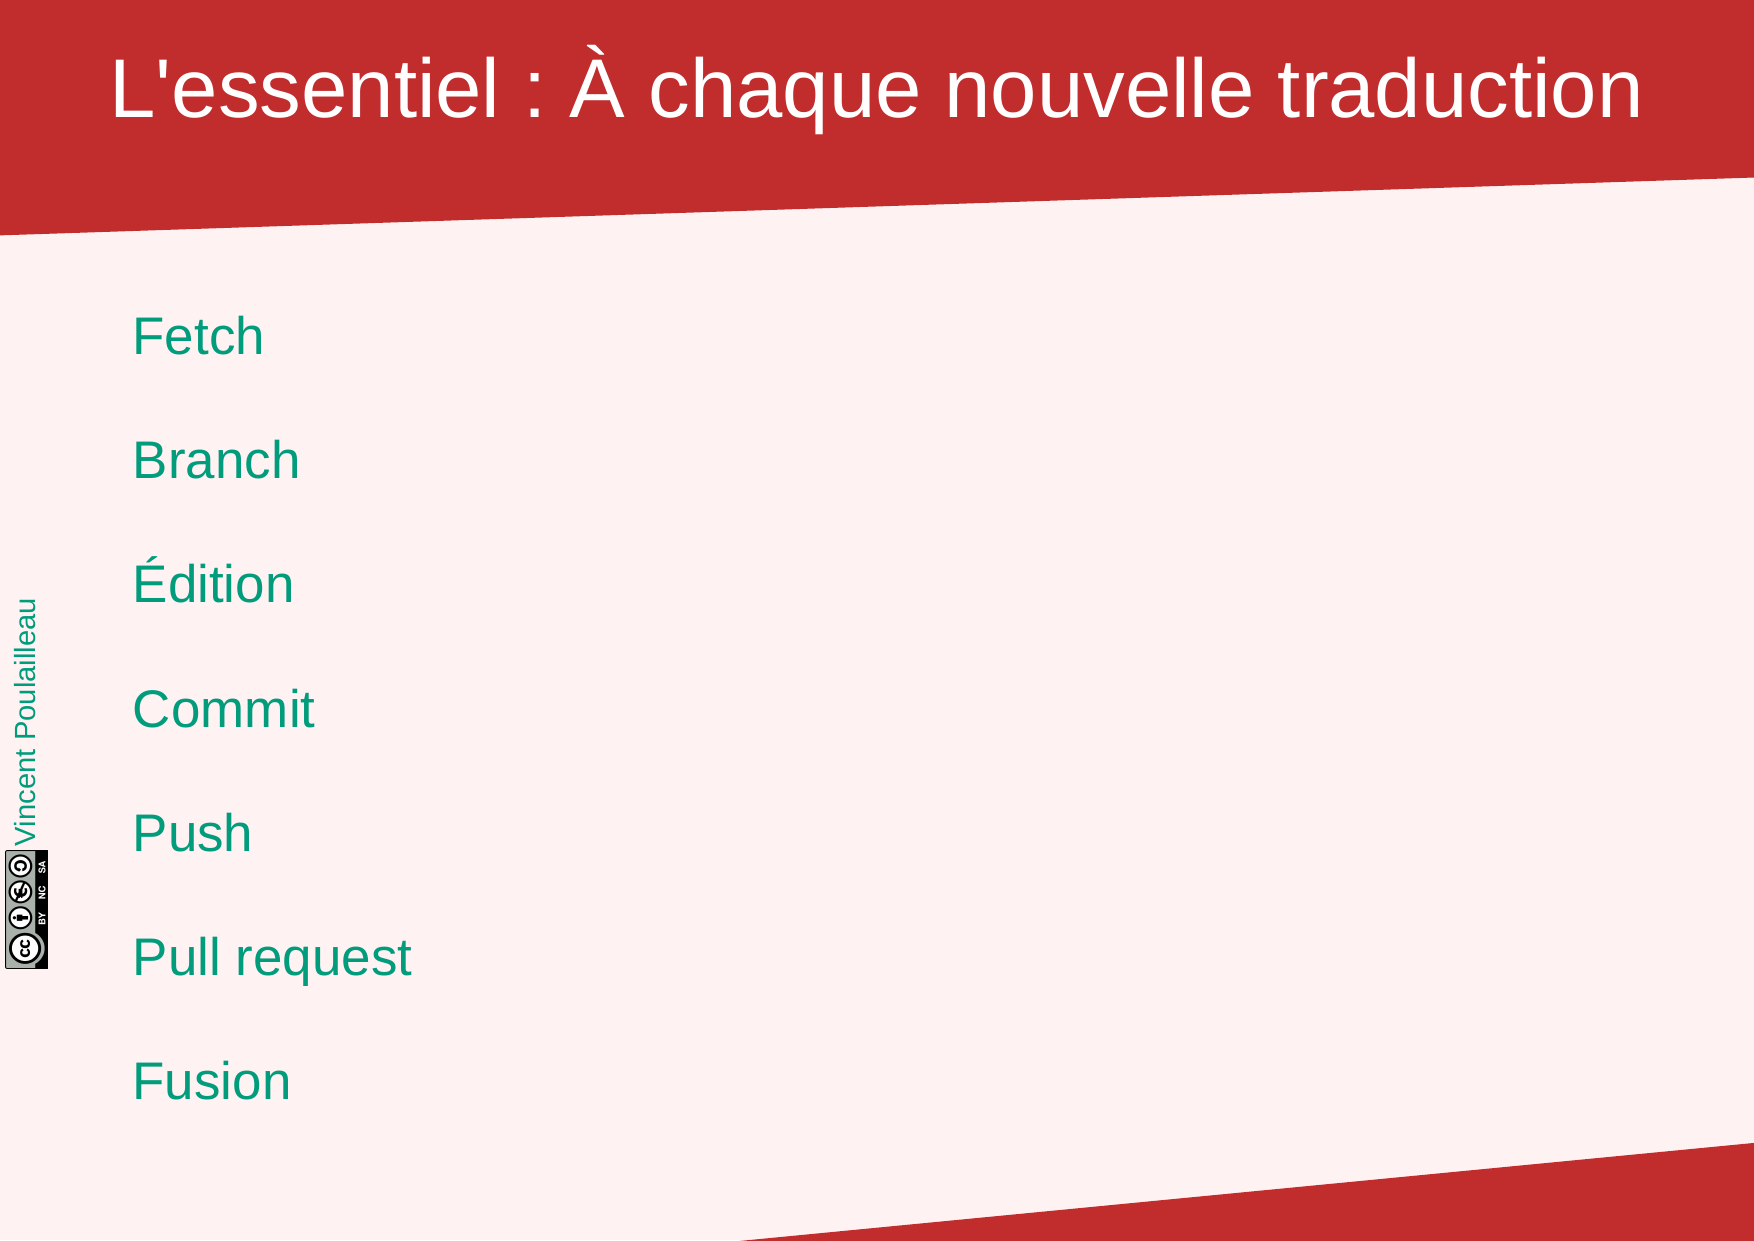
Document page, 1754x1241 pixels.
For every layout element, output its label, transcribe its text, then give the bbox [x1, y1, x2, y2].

text_box [739, 1142, 1754, 1241]
picture [5, 850, 48, 969]
text_box L'essentiel : À chaque nouvelle traduction [0, 0, 1754, 178]
text_box [0, 178, 1740, 236]
text_box Fetch Branch Édition Commit Push Pull request Fusion [0, 178, 1754, 1241]
text_box © 2019 Vincent Poulailleau [1, 448, 61, 1099]
